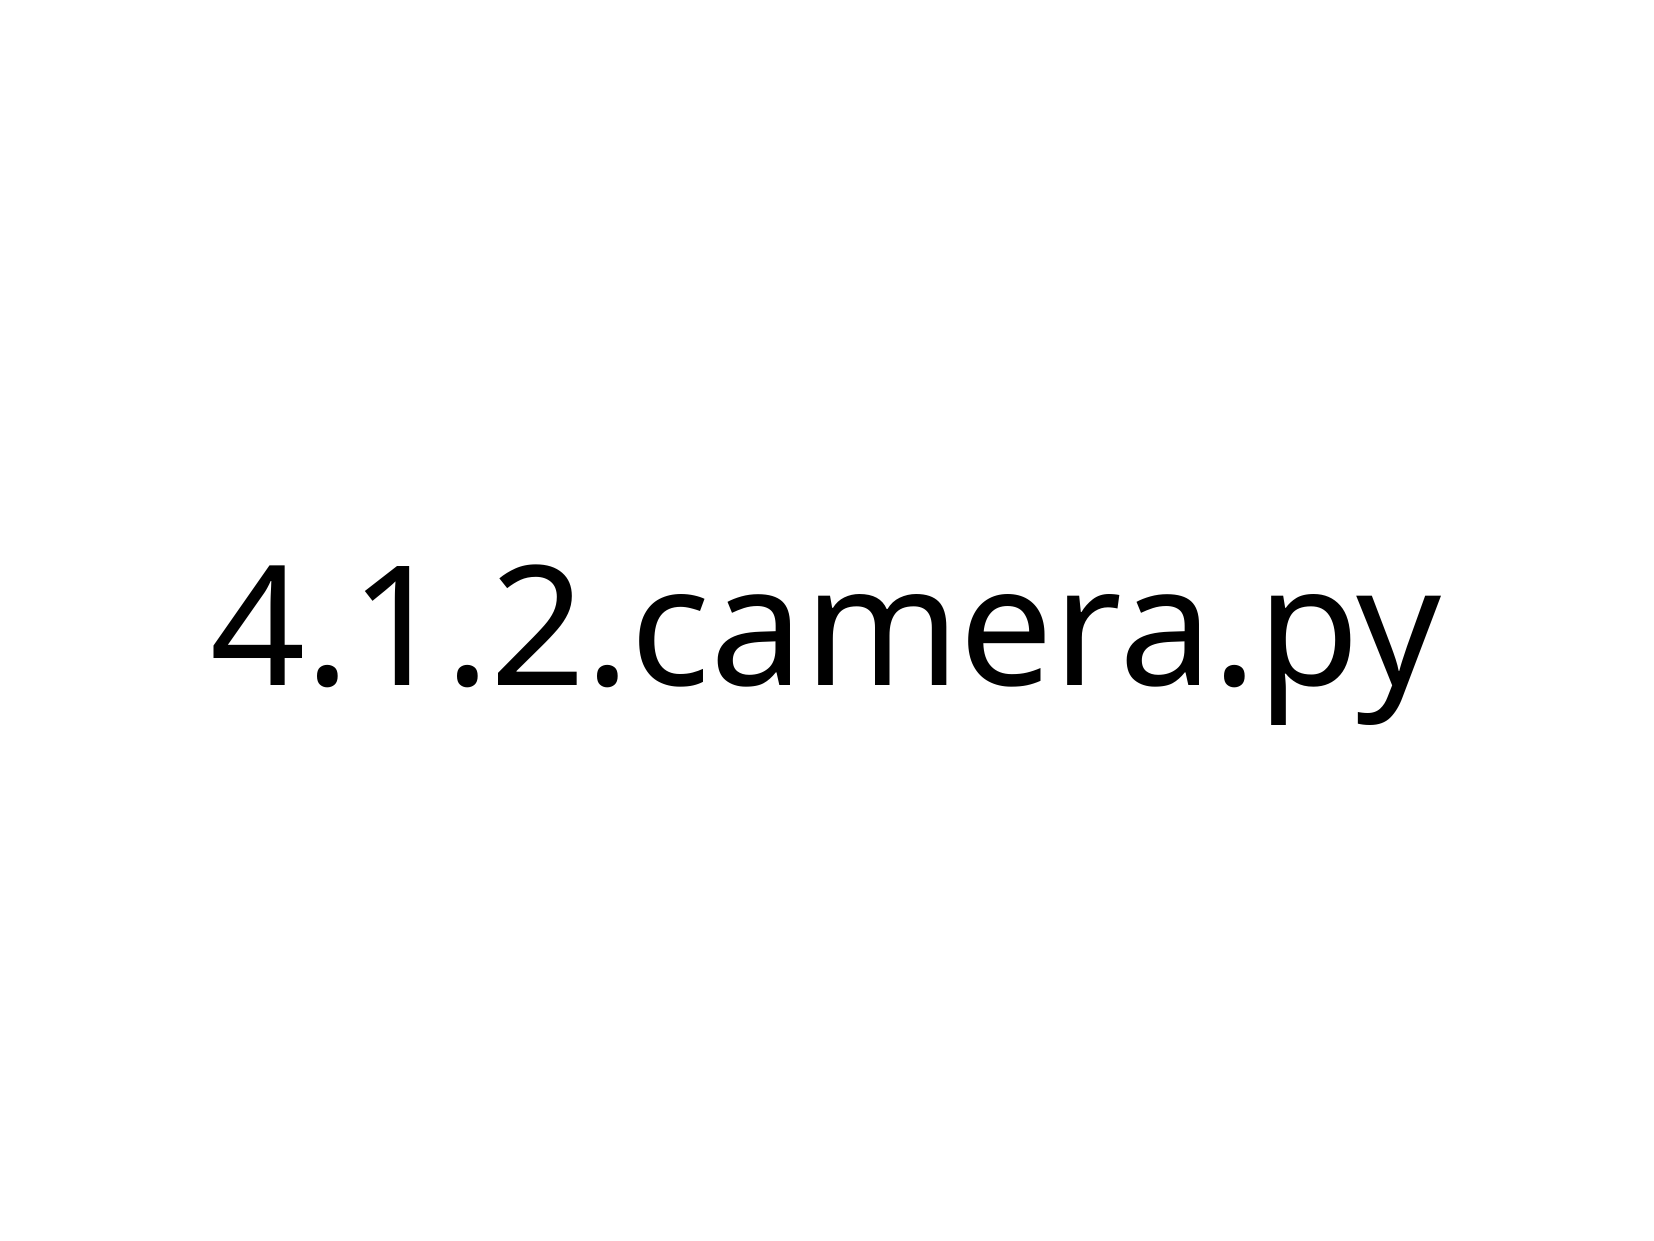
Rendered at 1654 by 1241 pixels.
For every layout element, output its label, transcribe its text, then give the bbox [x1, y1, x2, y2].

title 4.1.2.camera.py [82, 495, 1571, 746]
